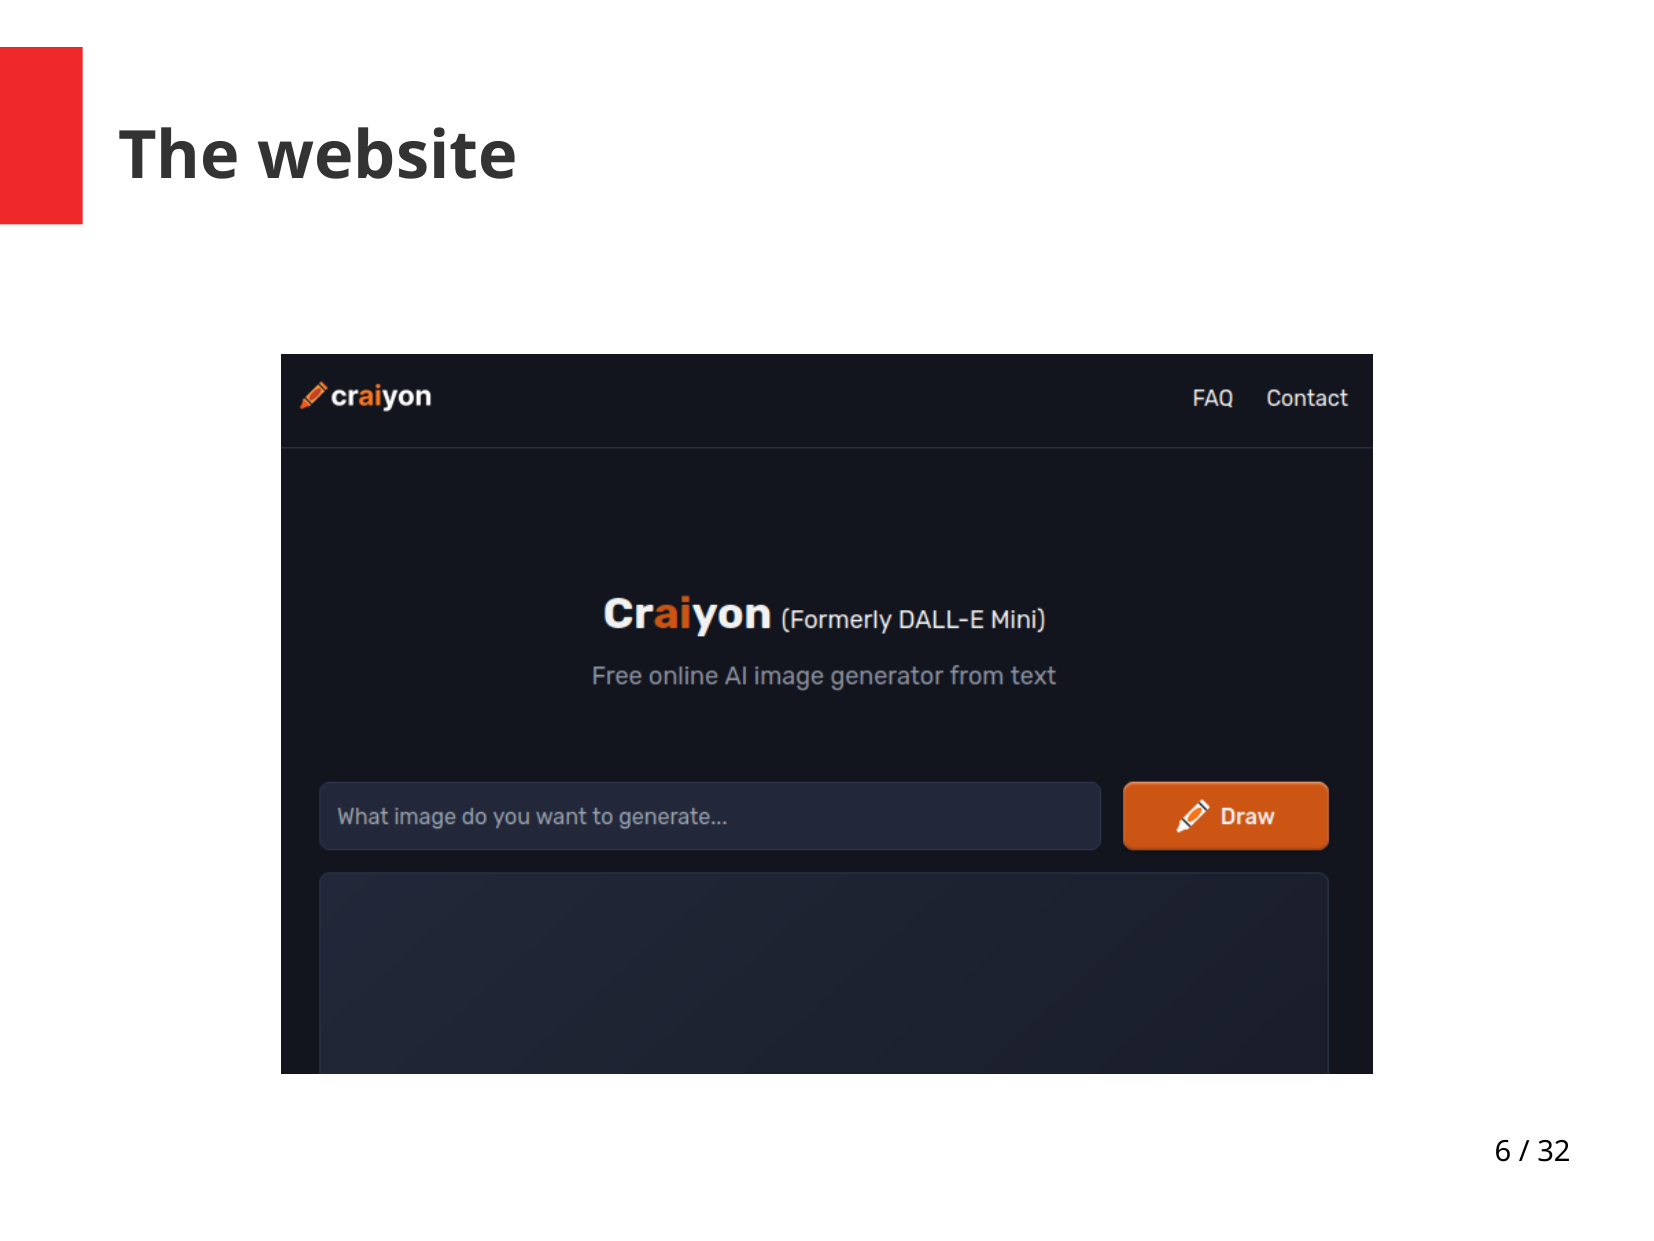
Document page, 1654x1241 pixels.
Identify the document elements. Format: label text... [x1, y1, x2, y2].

title The website [118, 49, 1571, 257]
picture [281, 354, 1373, 1074]
